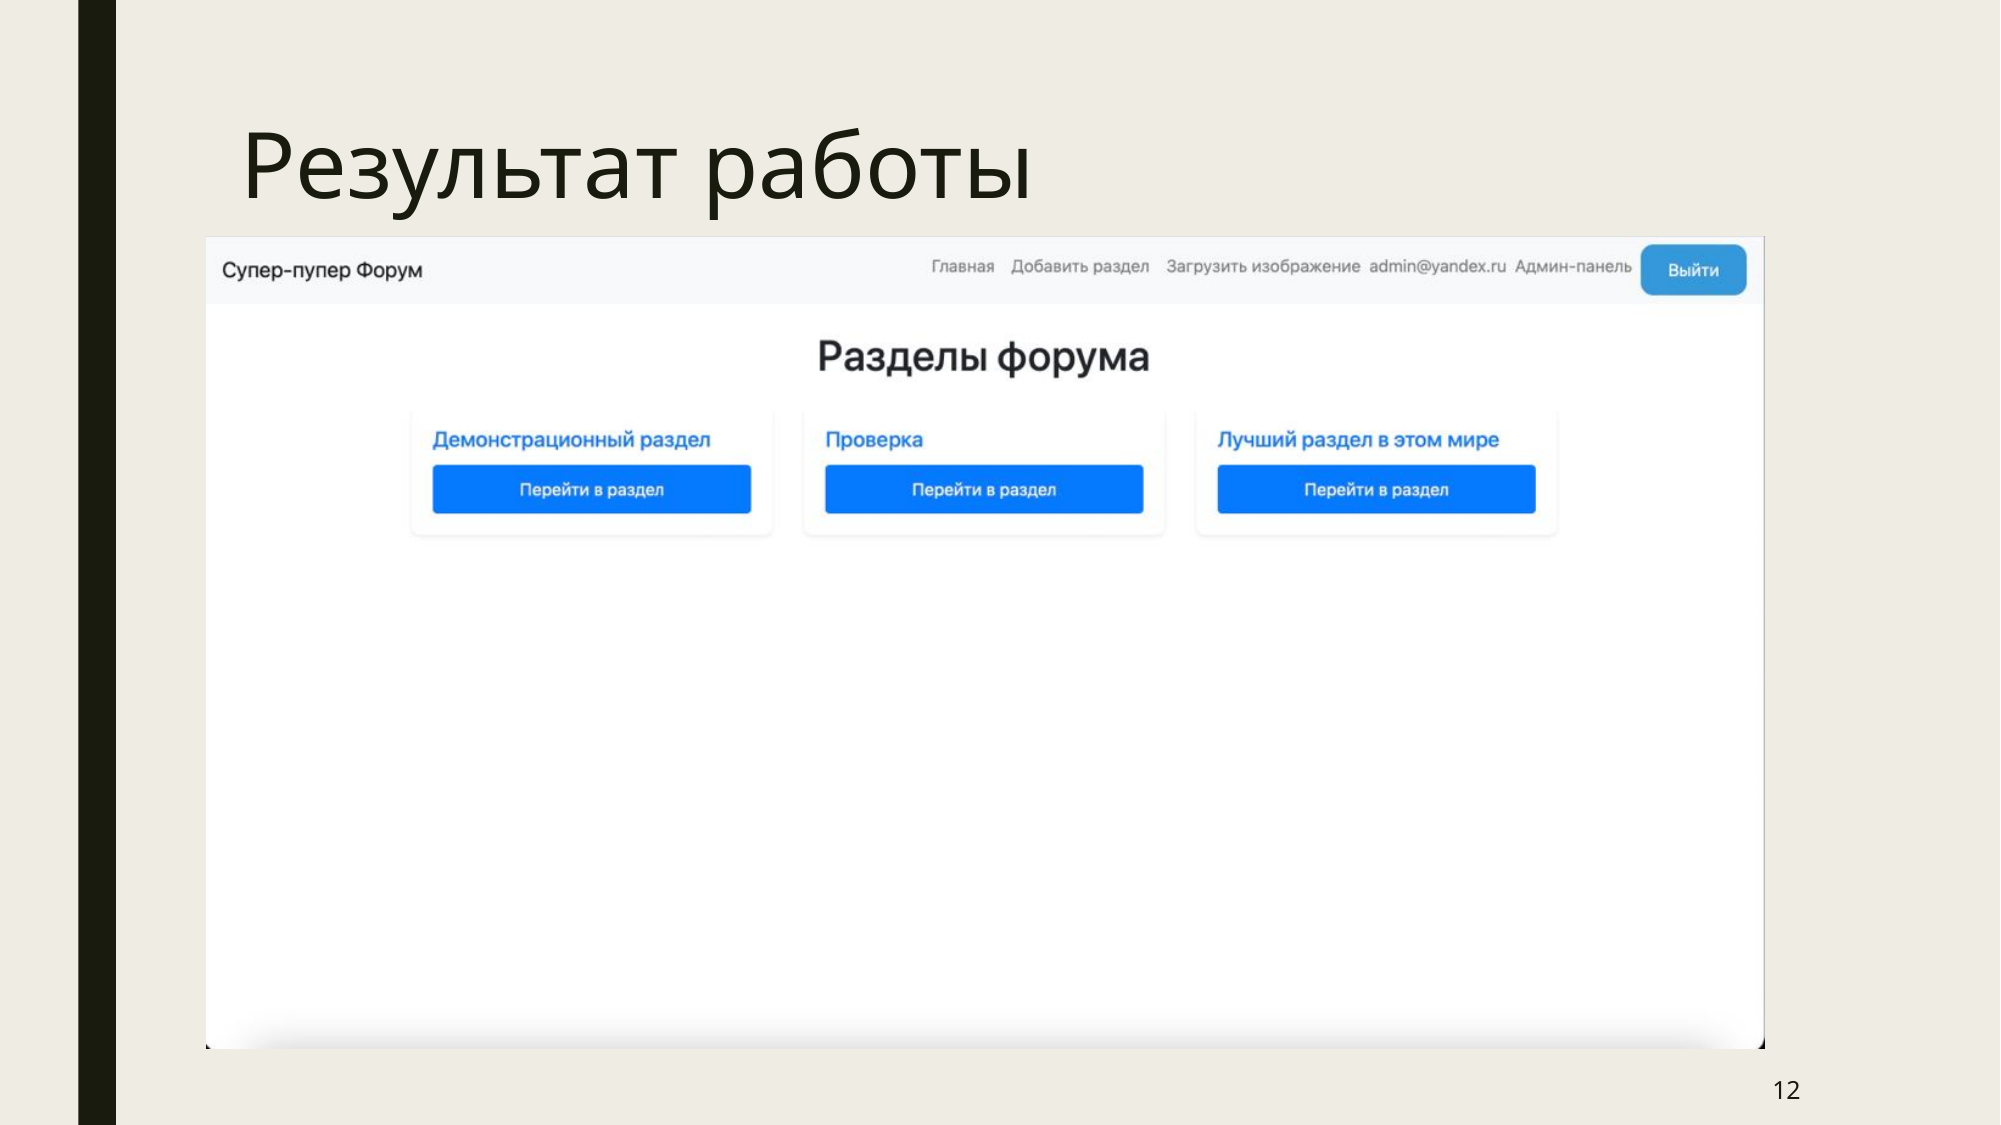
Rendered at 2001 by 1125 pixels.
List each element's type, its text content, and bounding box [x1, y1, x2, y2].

title Результат работы [225, 112, 1800, 357]
picture [206, 236, 1765, 1049]
